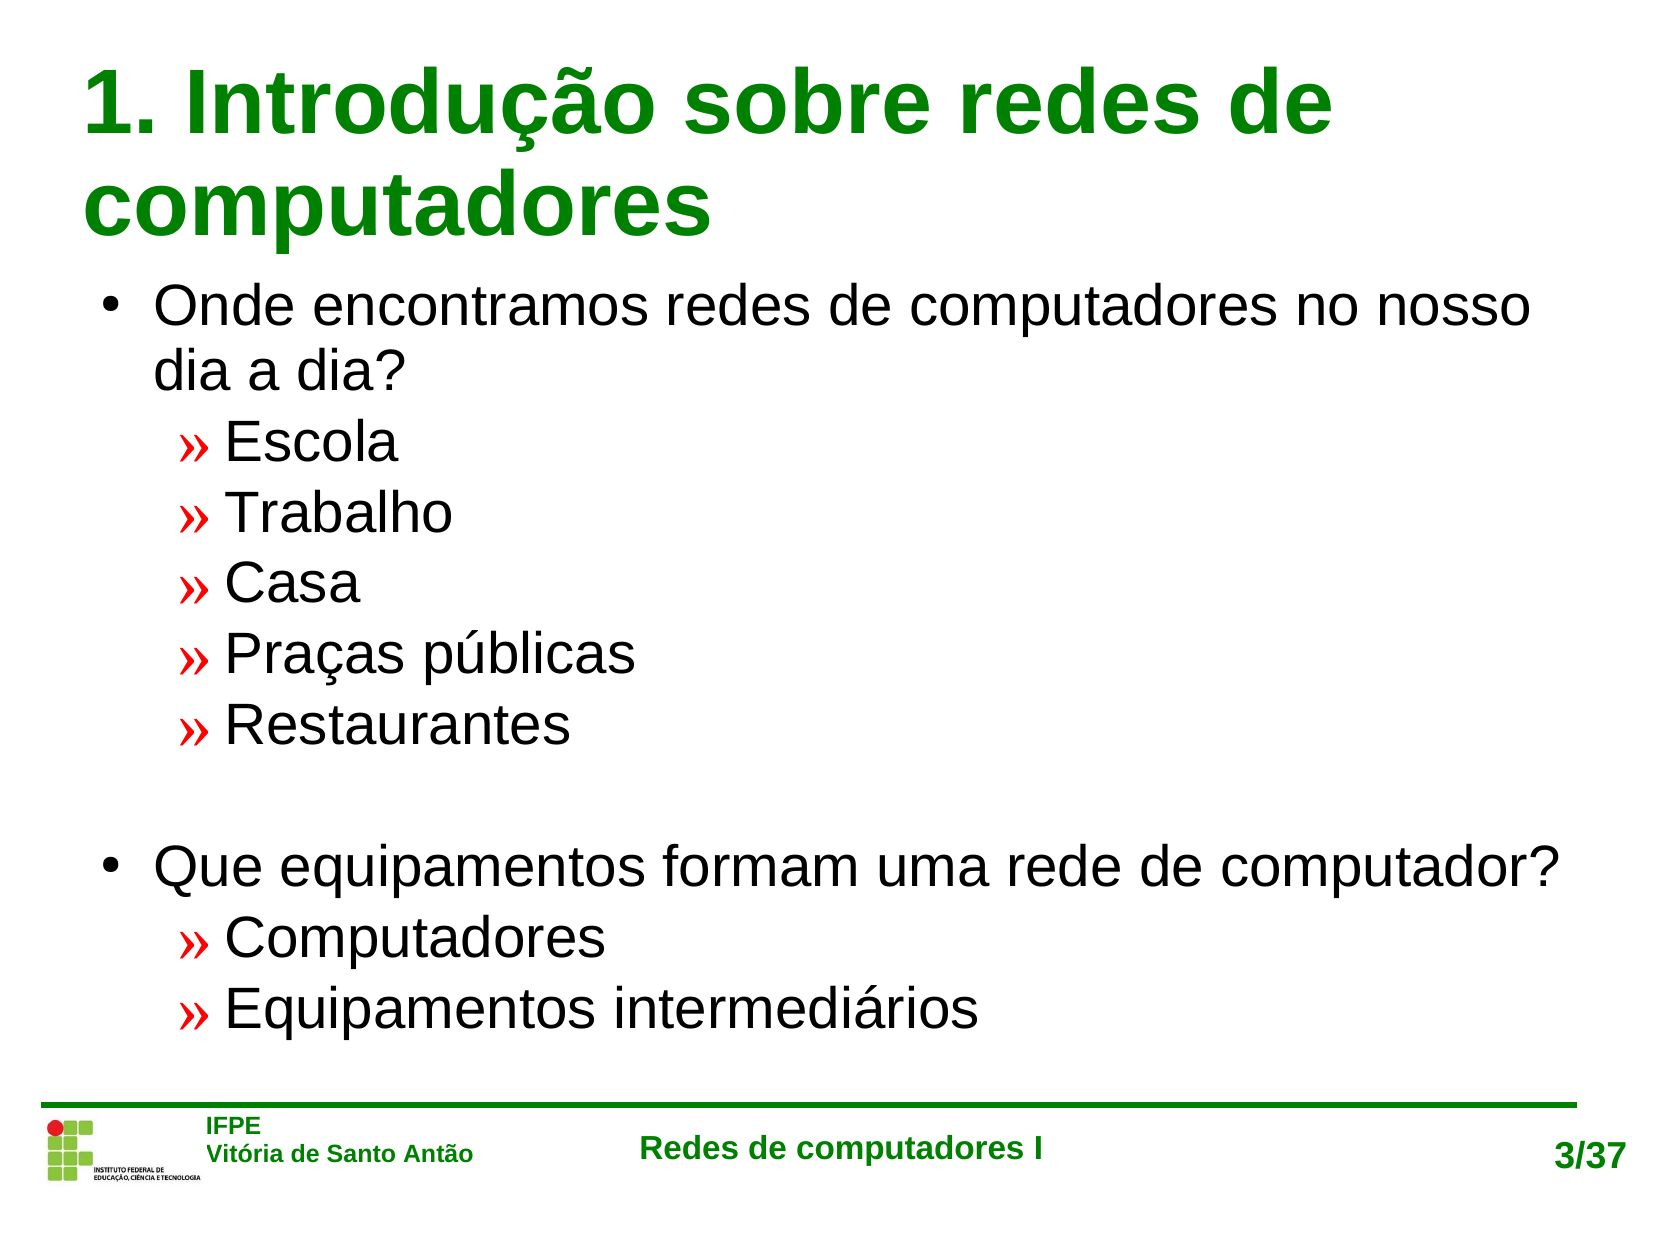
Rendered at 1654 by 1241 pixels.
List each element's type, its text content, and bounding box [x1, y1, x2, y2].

list Onde encontramos redes de computadores no nosso dia a dia? Escola Trabalho Casa Praças públicas Restaurantes Que equipamentos formam uma rede de computador? Computadores Equipamentos intermediários [82, 272, 1571, 1091]
title 1. Introdução sobre redes de computadores [82, 49, 1571, 257]
picture [39, 1111, 207, 1191]
